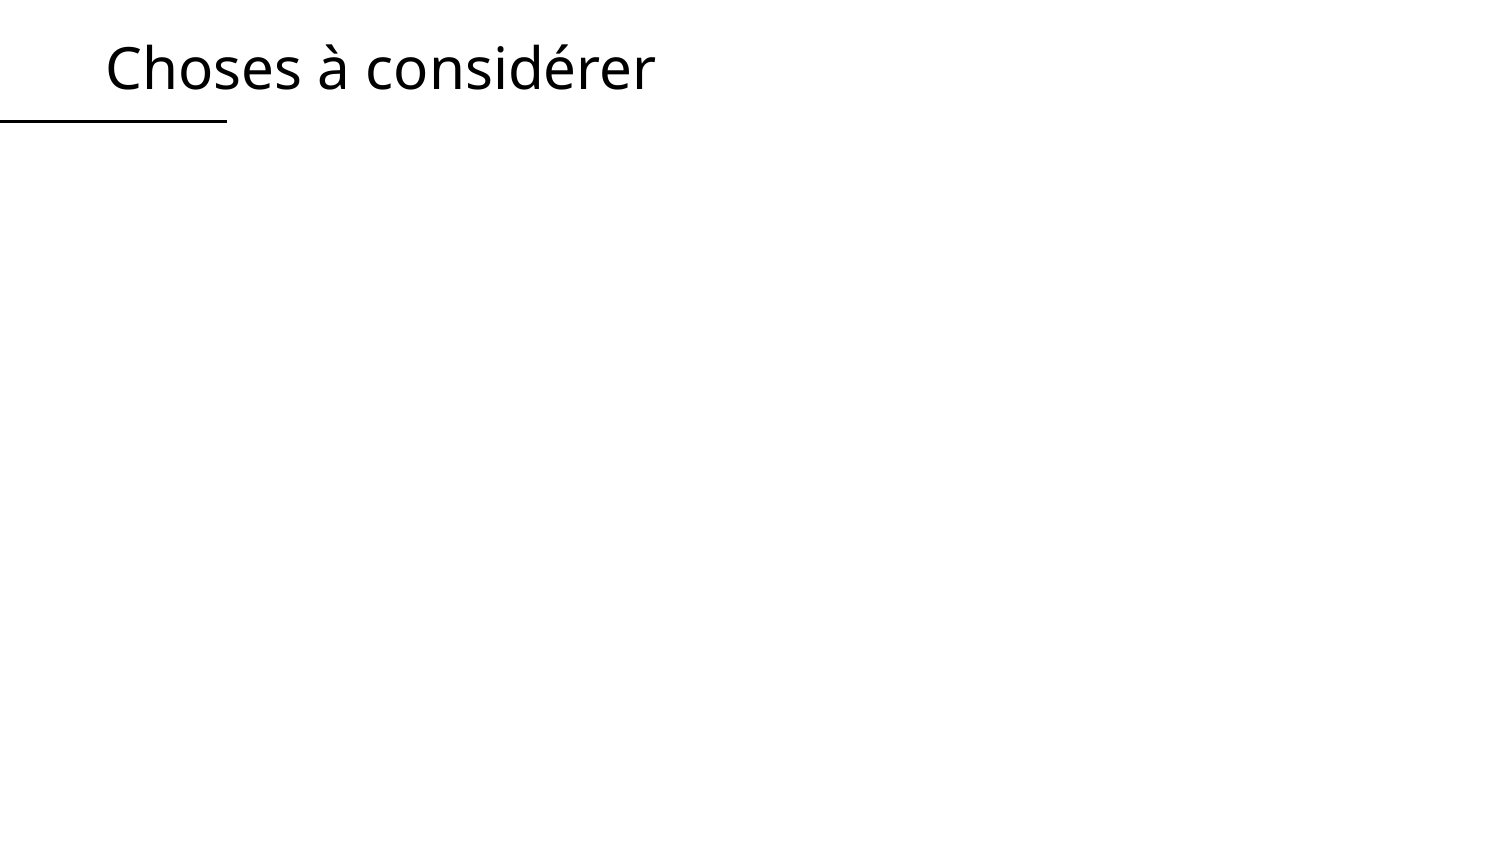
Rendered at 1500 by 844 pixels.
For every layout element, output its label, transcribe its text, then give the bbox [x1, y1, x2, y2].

title Choses à considérer [105, 13, 1395, 122]
